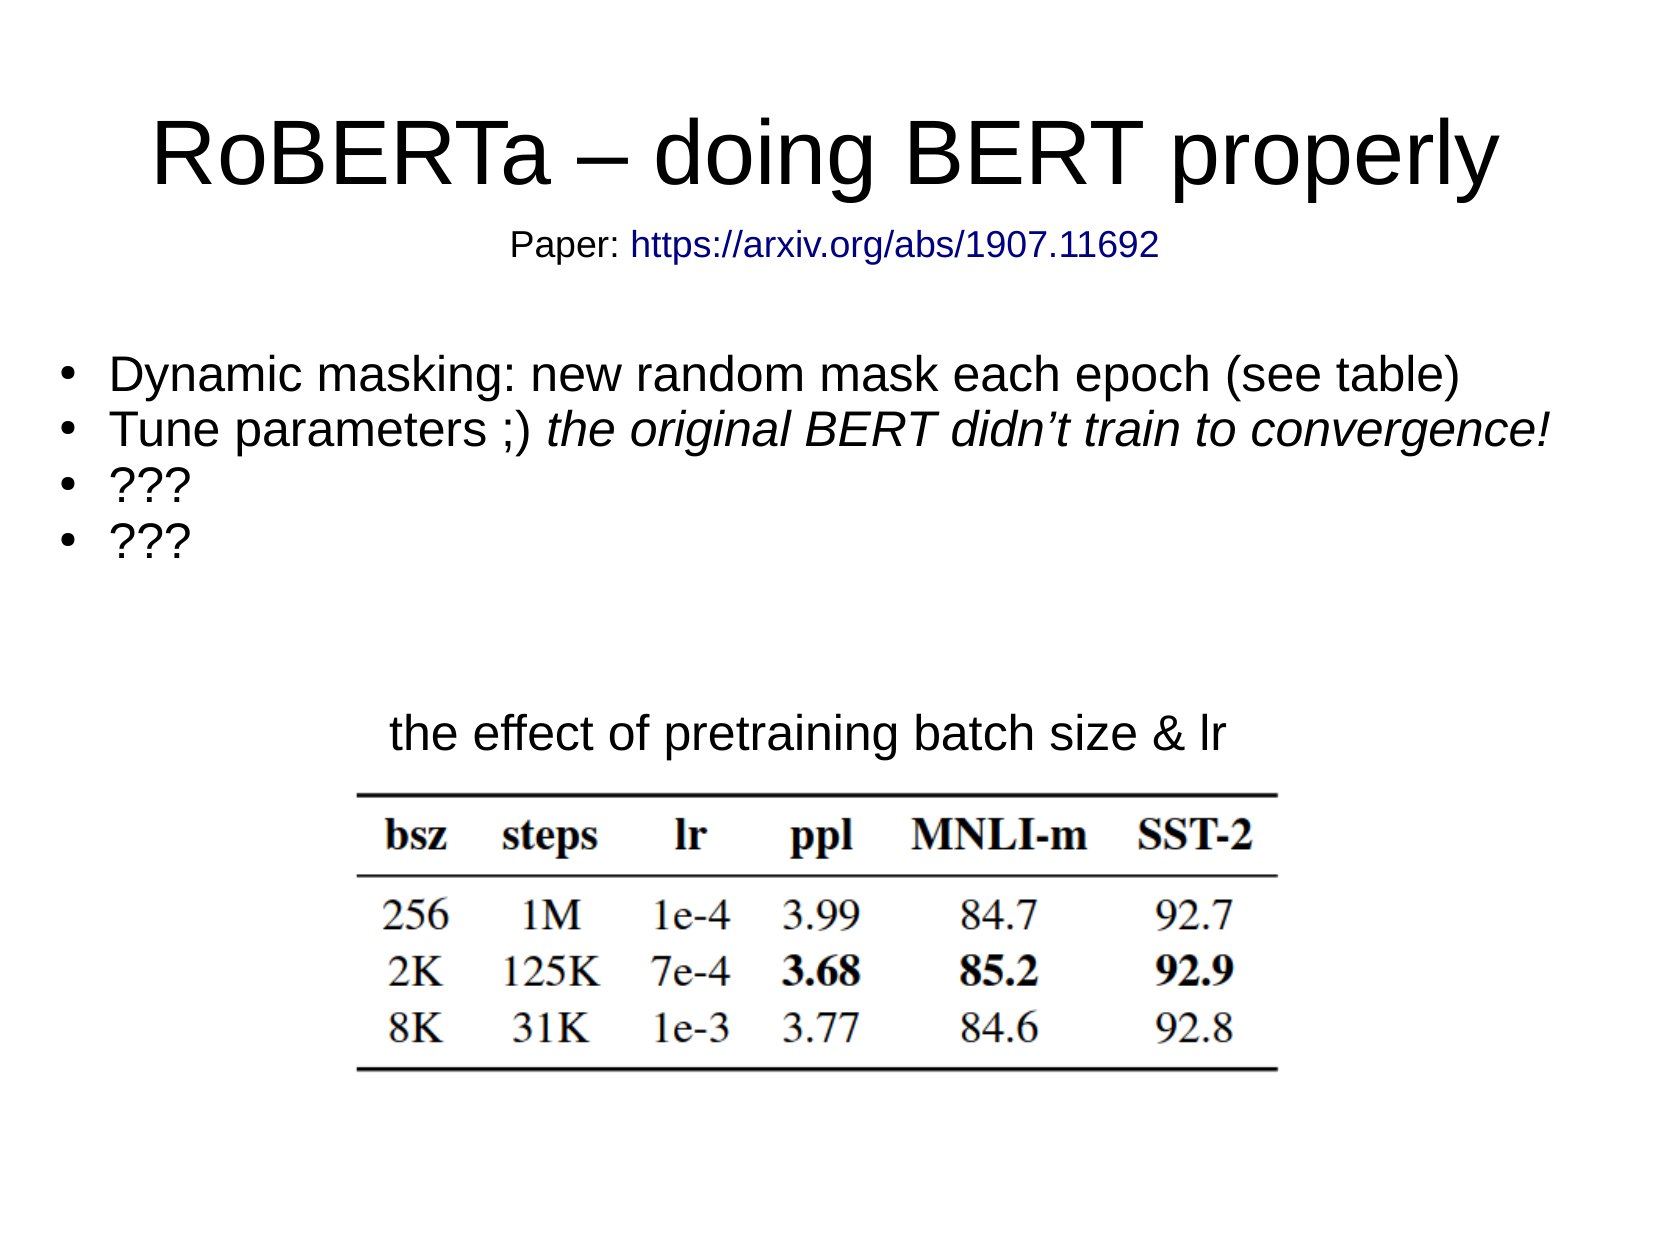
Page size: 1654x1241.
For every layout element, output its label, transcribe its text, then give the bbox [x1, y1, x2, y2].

text_box the effect of pretraining batch size & lr [326, 697, 1291, 824]
title RoBERTa – doing BERT properly [82, 49, 1571, 257]
text_box Dynamic masking: new random mask each epoch (see table) Tune parameters ;) the original BERT didn’t train to convergence! ??? ??? [59, 290, 1561, 571]
picture [343, 776, 1294, 1091]
text_box Paper: https://arxiv.org/abs/1907.11692 [466, 215, 1213, 290]
